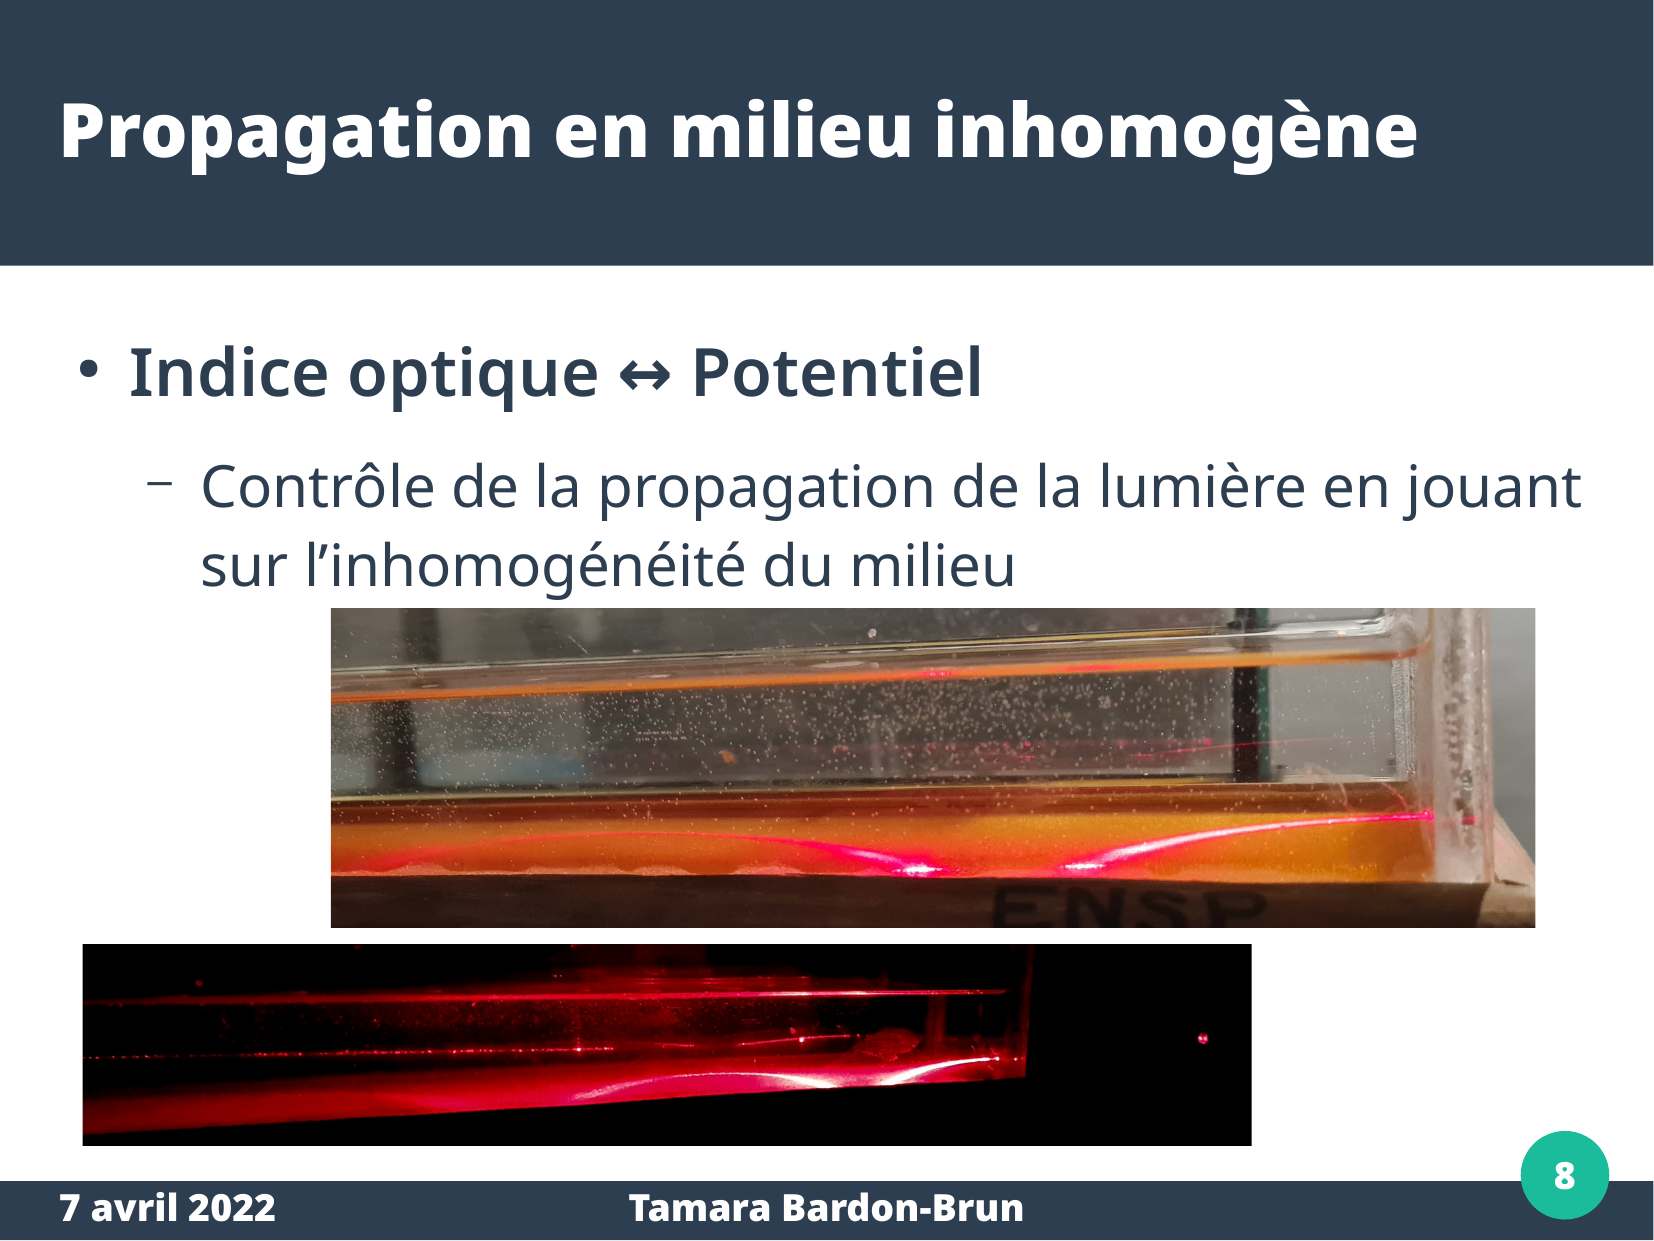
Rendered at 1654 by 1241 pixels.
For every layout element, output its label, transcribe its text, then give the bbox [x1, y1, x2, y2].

picture [82, 944, 1252, 1146]
title Propagation en milieu inhomogène [59, 49, 1595, 207]
list Indice optique ↔ Potentiel Contrôle de la propagation de la lumière en jouant sur l’inhomogénéité du milieu [59, 324, 1595, 1152]
picture [330, 608, 1536, 928]
